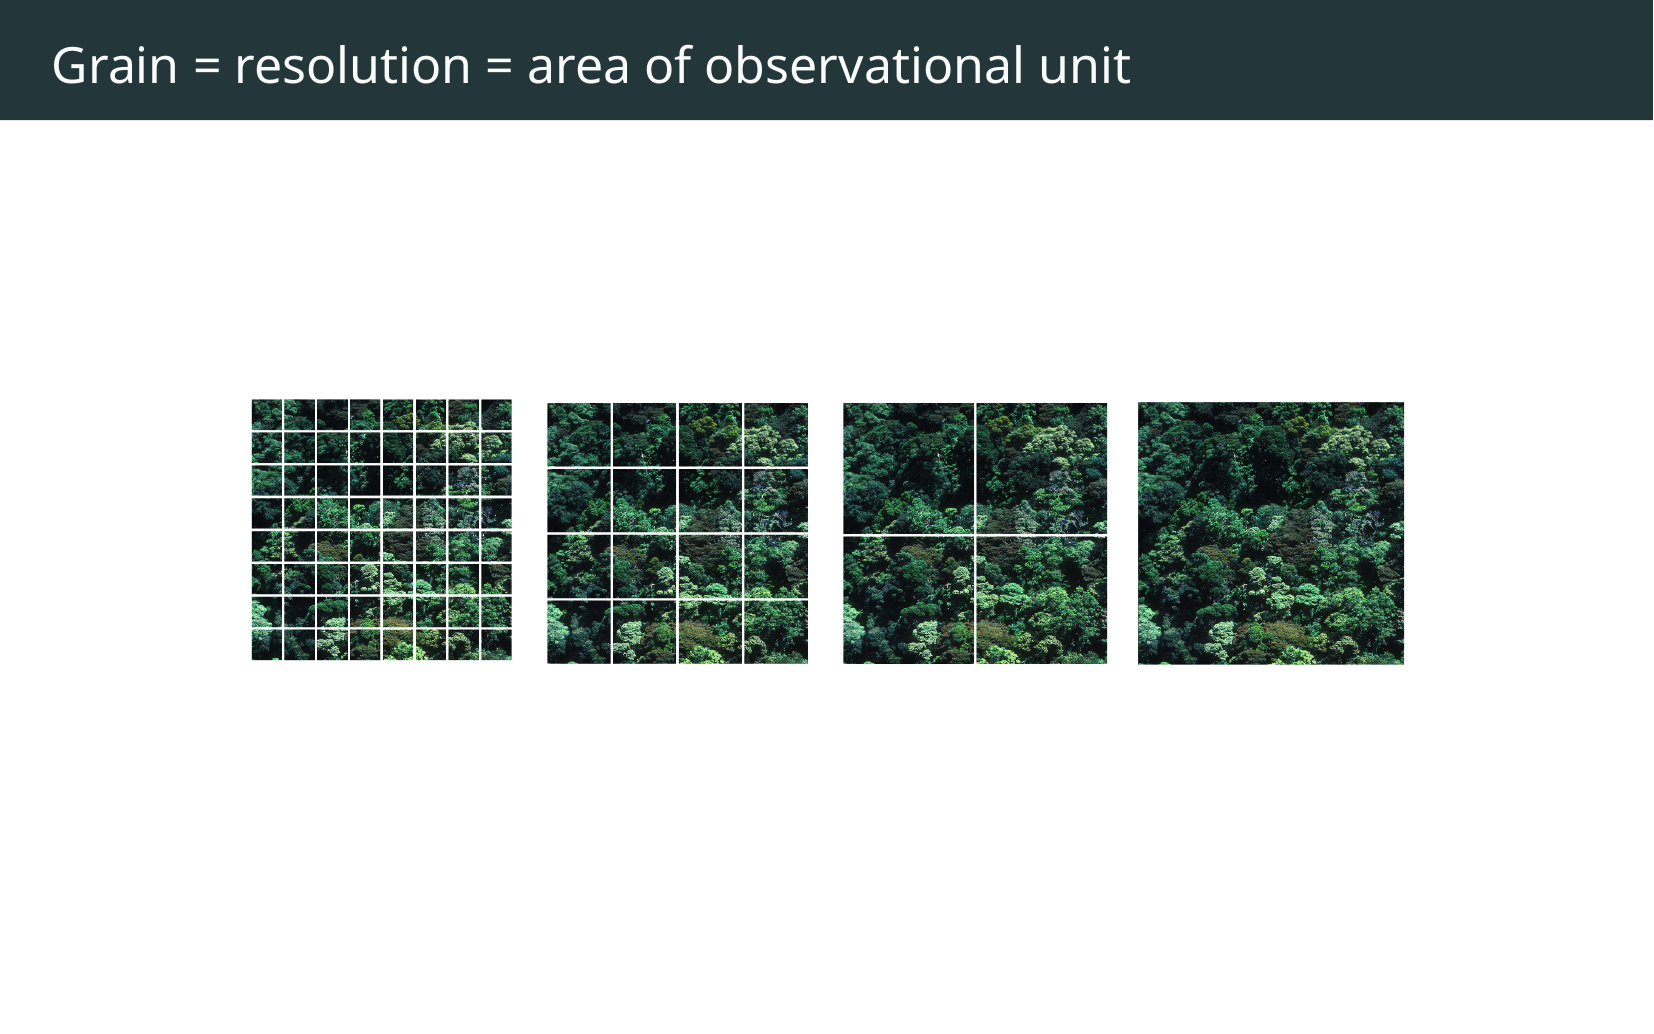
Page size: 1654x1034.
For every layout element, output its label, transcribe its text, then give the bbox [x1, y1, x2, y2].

picture [245, 395, 1410, 671]
text_box Grain = resolution = area of observational unit [51, 30, 1384, 91]
text_box [0, 0, 1653, 121]
